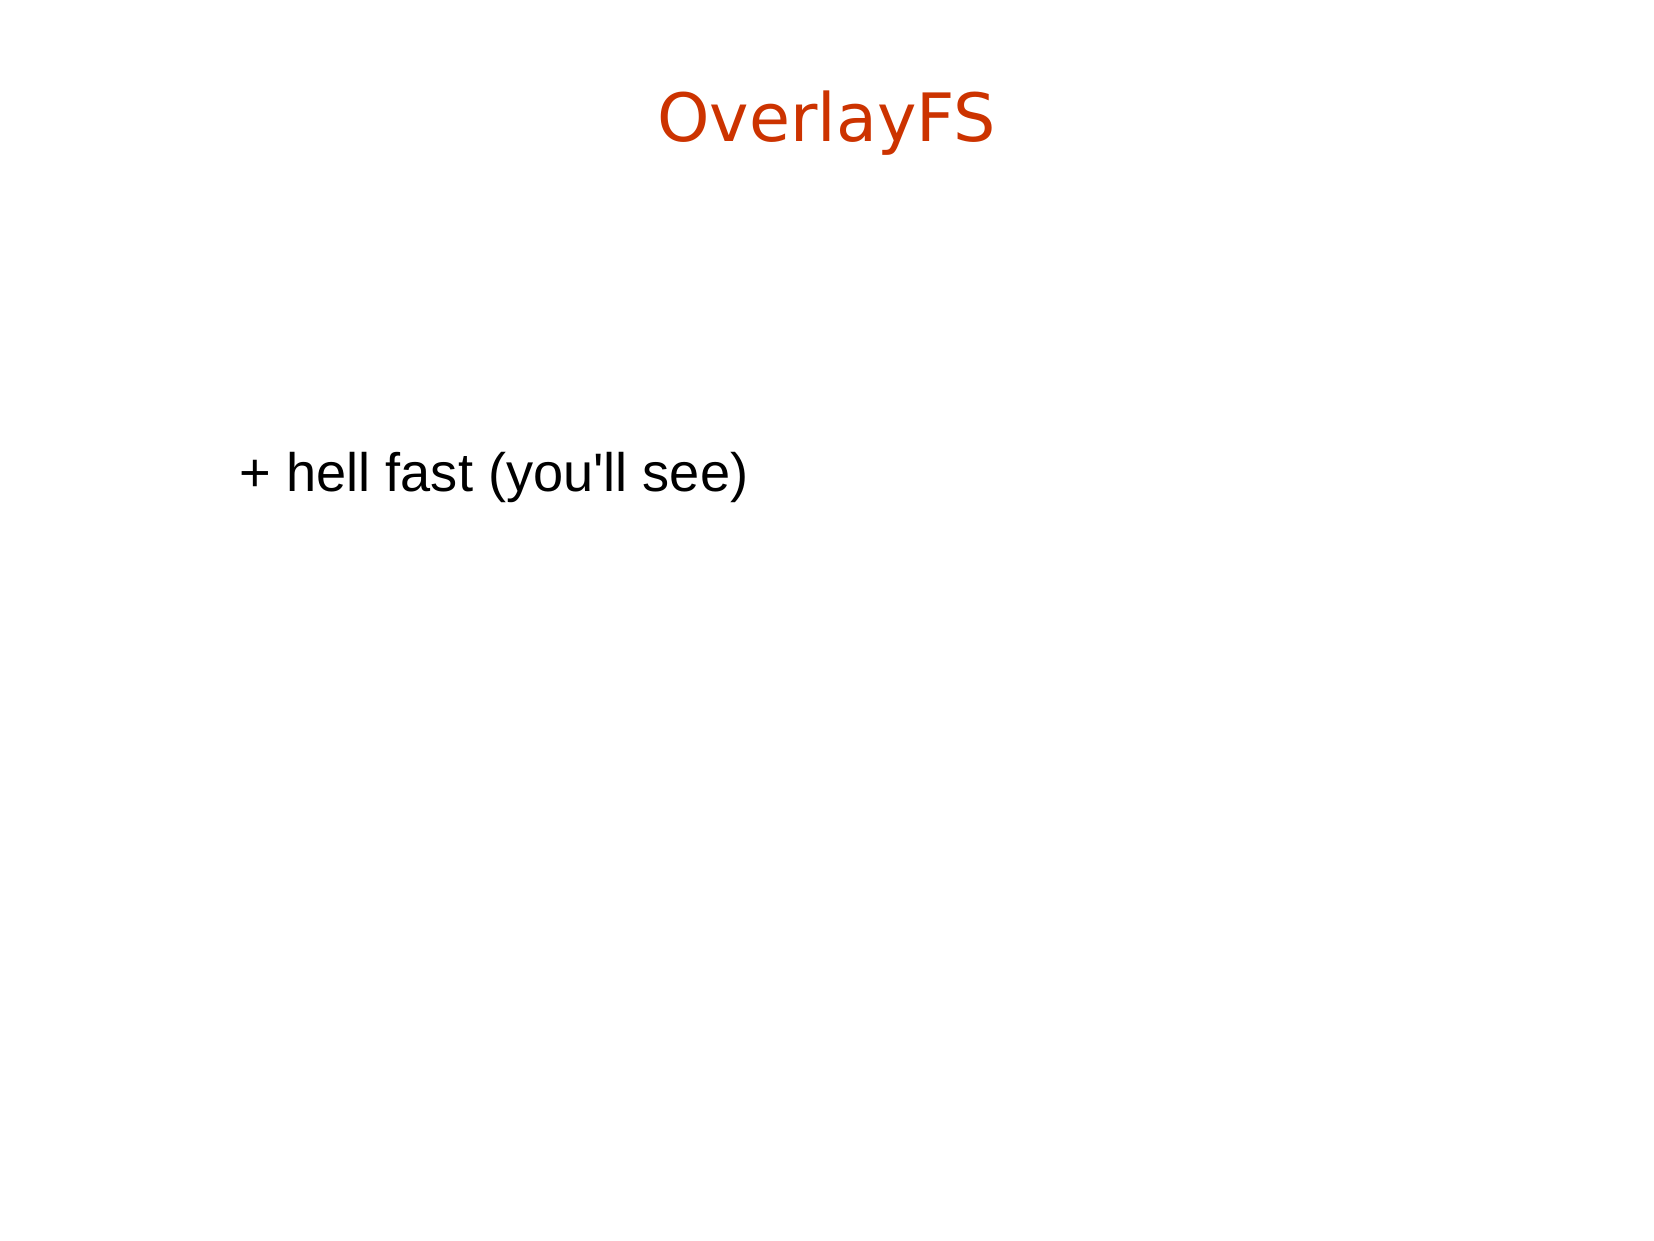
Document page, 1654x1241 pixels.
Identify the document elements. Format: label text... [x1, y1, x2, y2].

text_box OverlayFS [642, 72, 1012, 166]
text_box + hell fast (you'll see) [225, 435, 1654, 1066]
